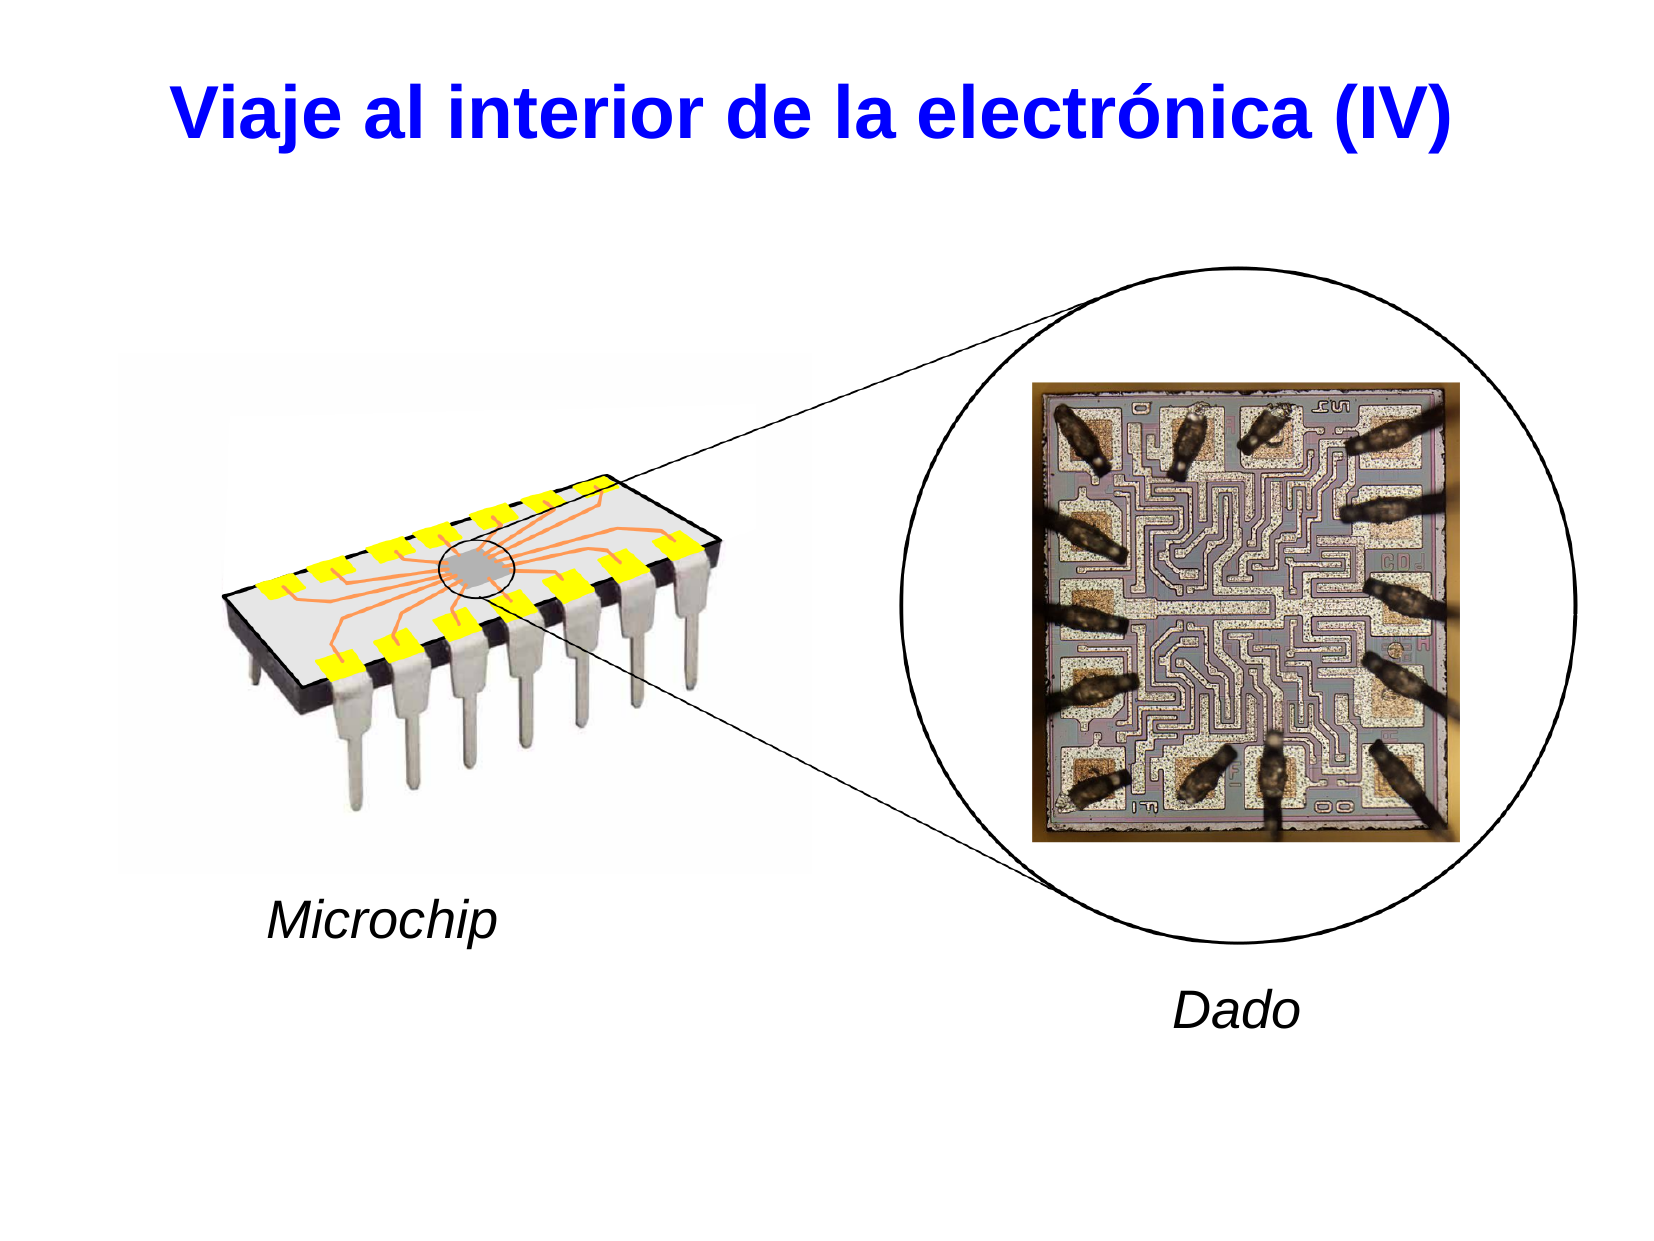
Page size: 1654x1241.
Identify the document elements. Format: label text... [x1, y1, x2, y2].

text_box Microchip [120, 885, 646, 954]
text_box Dado [975, 975, 1500, 1044]
text_box Viaje al interior de la electrónica (IV) [64, 59, 1561, 166]
picture [90, 238, 1605, 976]
